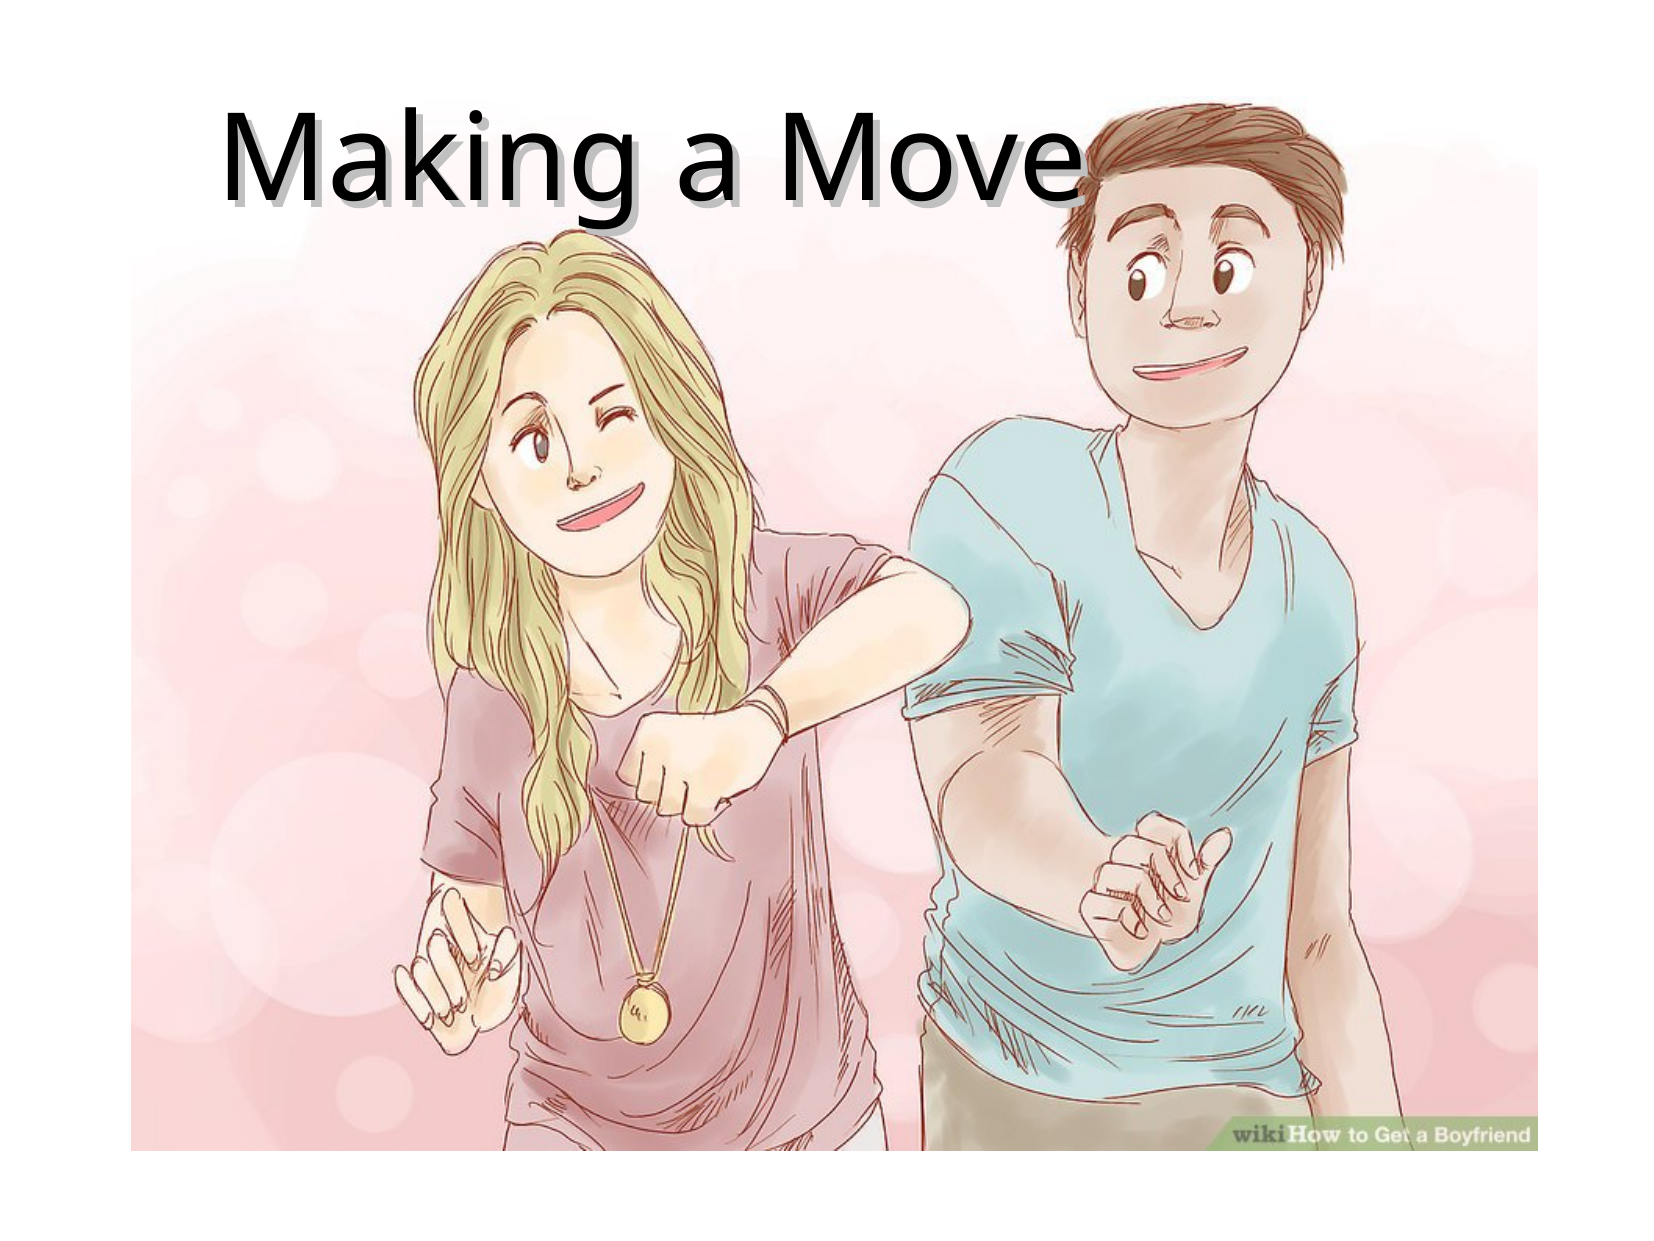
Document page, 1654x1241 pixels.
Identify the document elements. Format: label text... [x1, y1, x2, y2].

title Making a Move [82, 49, 1571, 257]
picture [131, 257, 1538, 1151]
